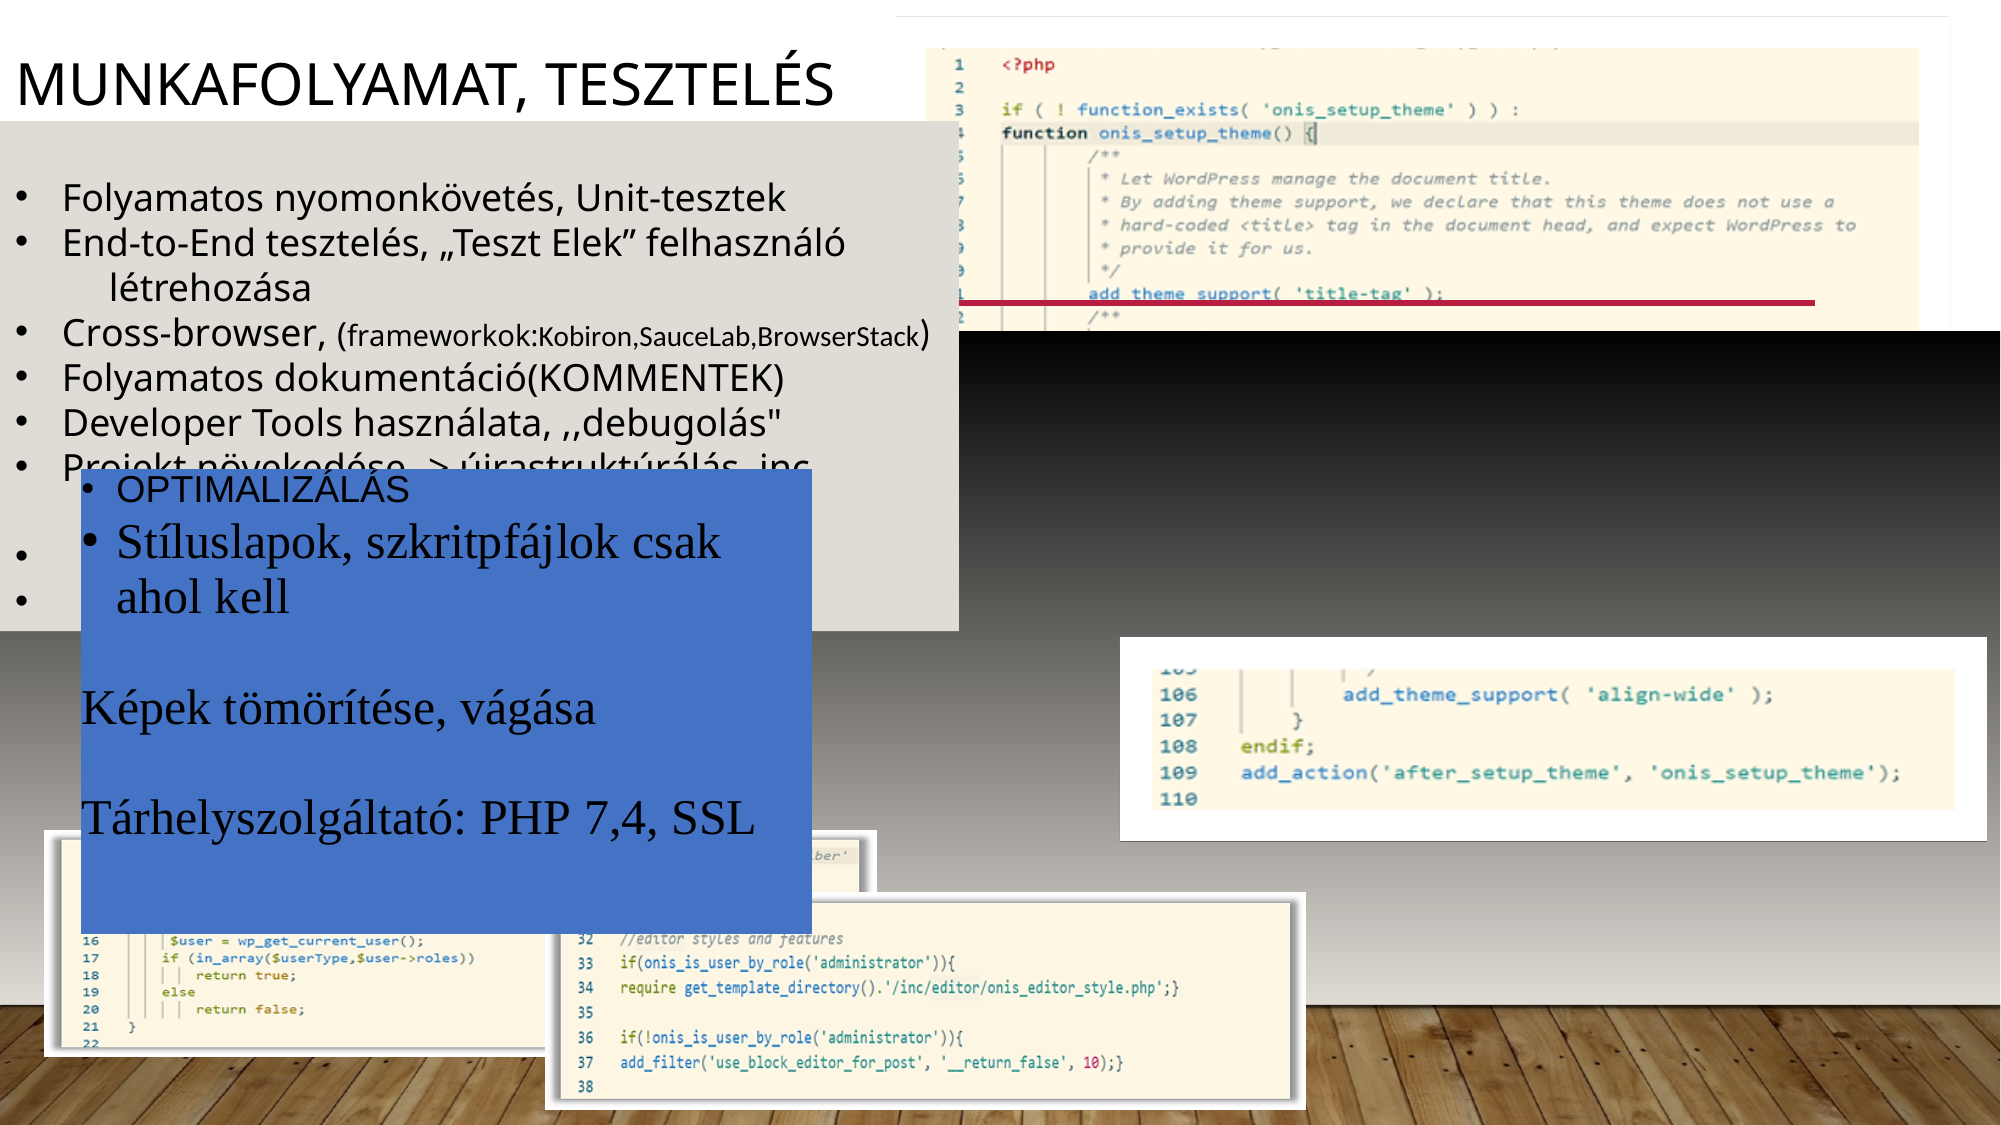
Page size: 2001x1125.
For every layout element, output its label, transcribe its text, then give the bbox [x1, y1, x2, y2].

picture [812, 830, 877, 892]
picture [0, 830, 2000, 1125]
text_box Folyamatos nyomonkövetés, Unit-tesztek End-to-End tesztelés, „Teszt Elek” felhasználó létrehozása Cross-browser, (frameworkok:Kobiron,SauceLab,BrowserStack) Folyamatos dokumentáció(KOMMENTEK) Developer Tools használata, ,,debugolás" Projekt növekedése -> újrastruktúrálás, inc mappába fájlok [0, 121, 959, 546]
text_box [0, 632, 81, 1005]
title Munkafolyamat, Tesztelés [0, 48, 1289, 162]
picture [959, 48, 1919, 331]
text_box [812, 331, 2000, 1005]
table_cell Stíluslapok, szkritpfájlok csak ahol kell Képek tömörítése, vágása Tárhelyszolgáltató: PHP 7,4, SSL [81, 514, 812, 934]
table_header OPTIMALIZÁLÁS [81, 469, 812, 514]
picture [1150, 668, 1956, 810]
